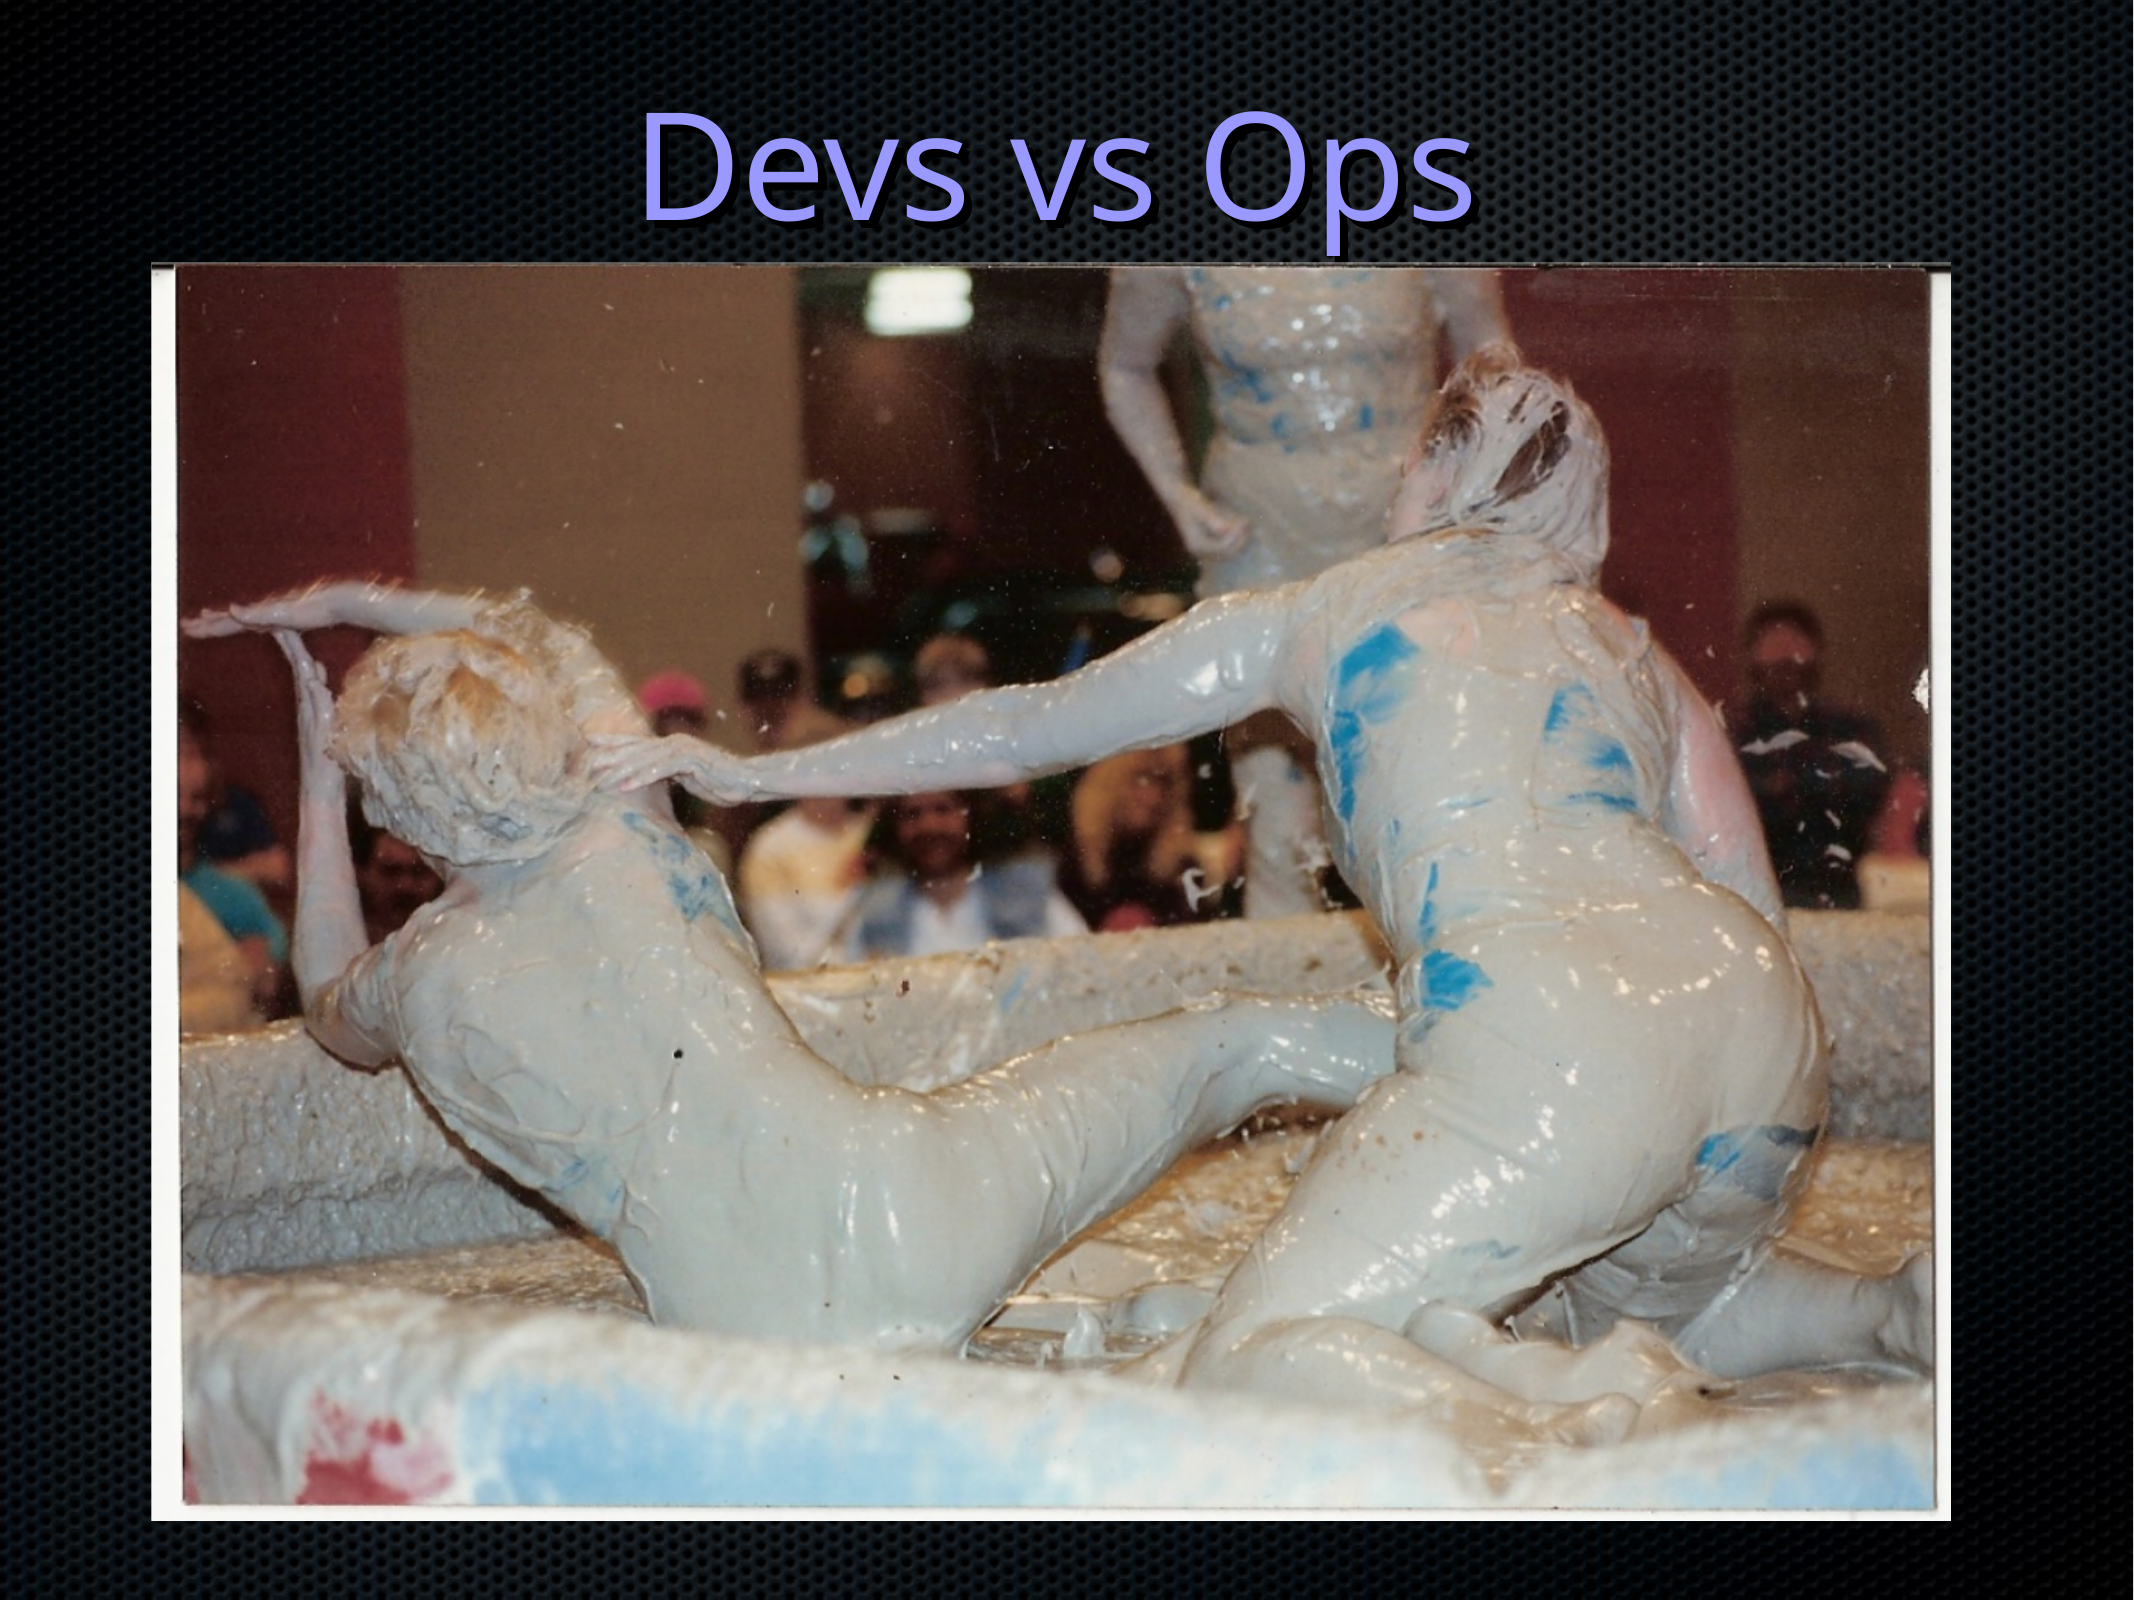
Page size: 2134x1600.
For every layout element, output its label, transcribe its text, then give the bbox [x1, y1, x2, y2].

title Devs vs Ops [118, 0, 1994, 325]
picture [0, 0, 2134, 1600]
